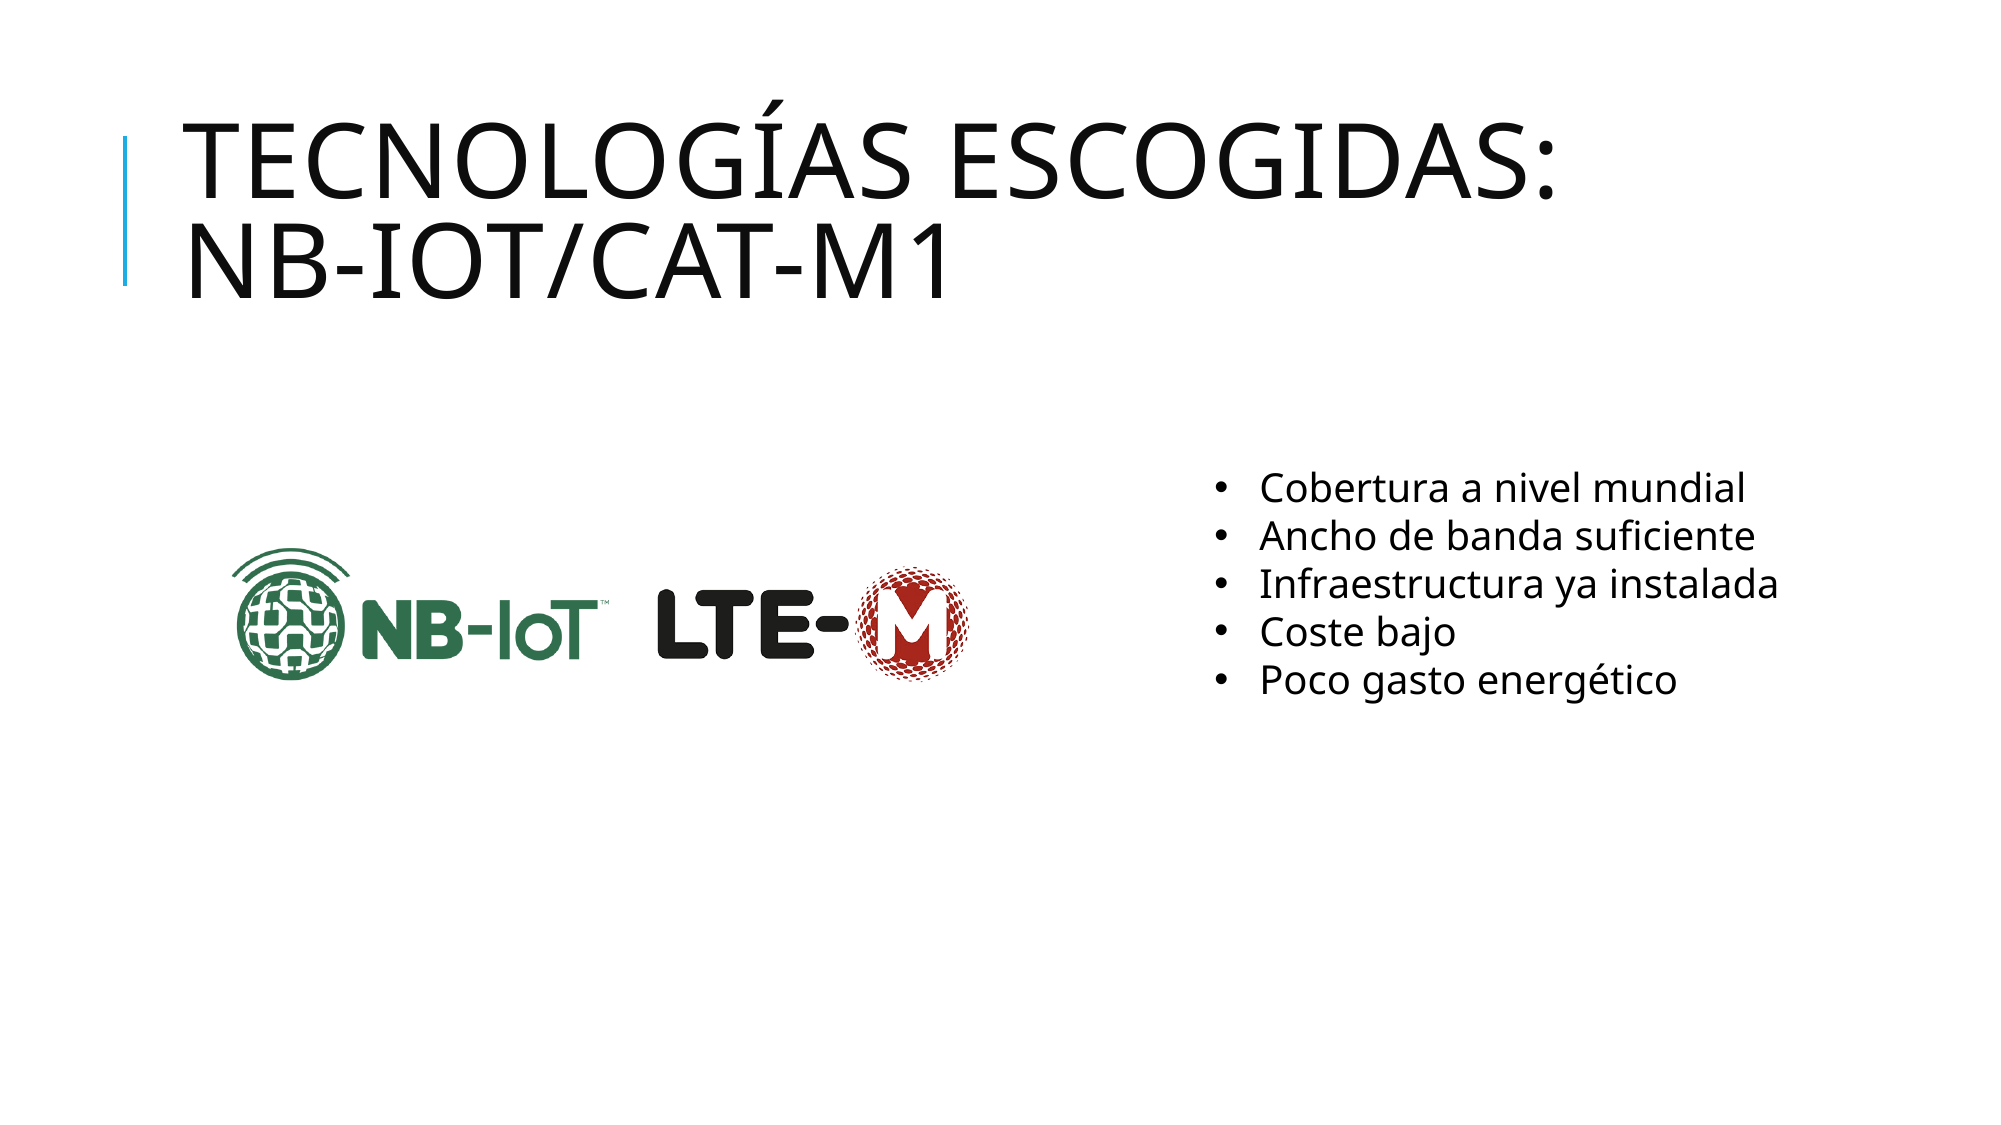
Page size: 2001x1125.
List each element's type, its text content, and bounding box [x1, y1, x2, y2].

title Tecnologías escogidas: NB-IoT/cat-m1 [168, 96, 1763, 343]
picture [213, 547, 1000, 710]
list Cobertura a nivel mundial Ancho de banda suficiente Infraestructura ya instalada Coste bajo Poco gasto energético [1086, 454, 1828, 803]
